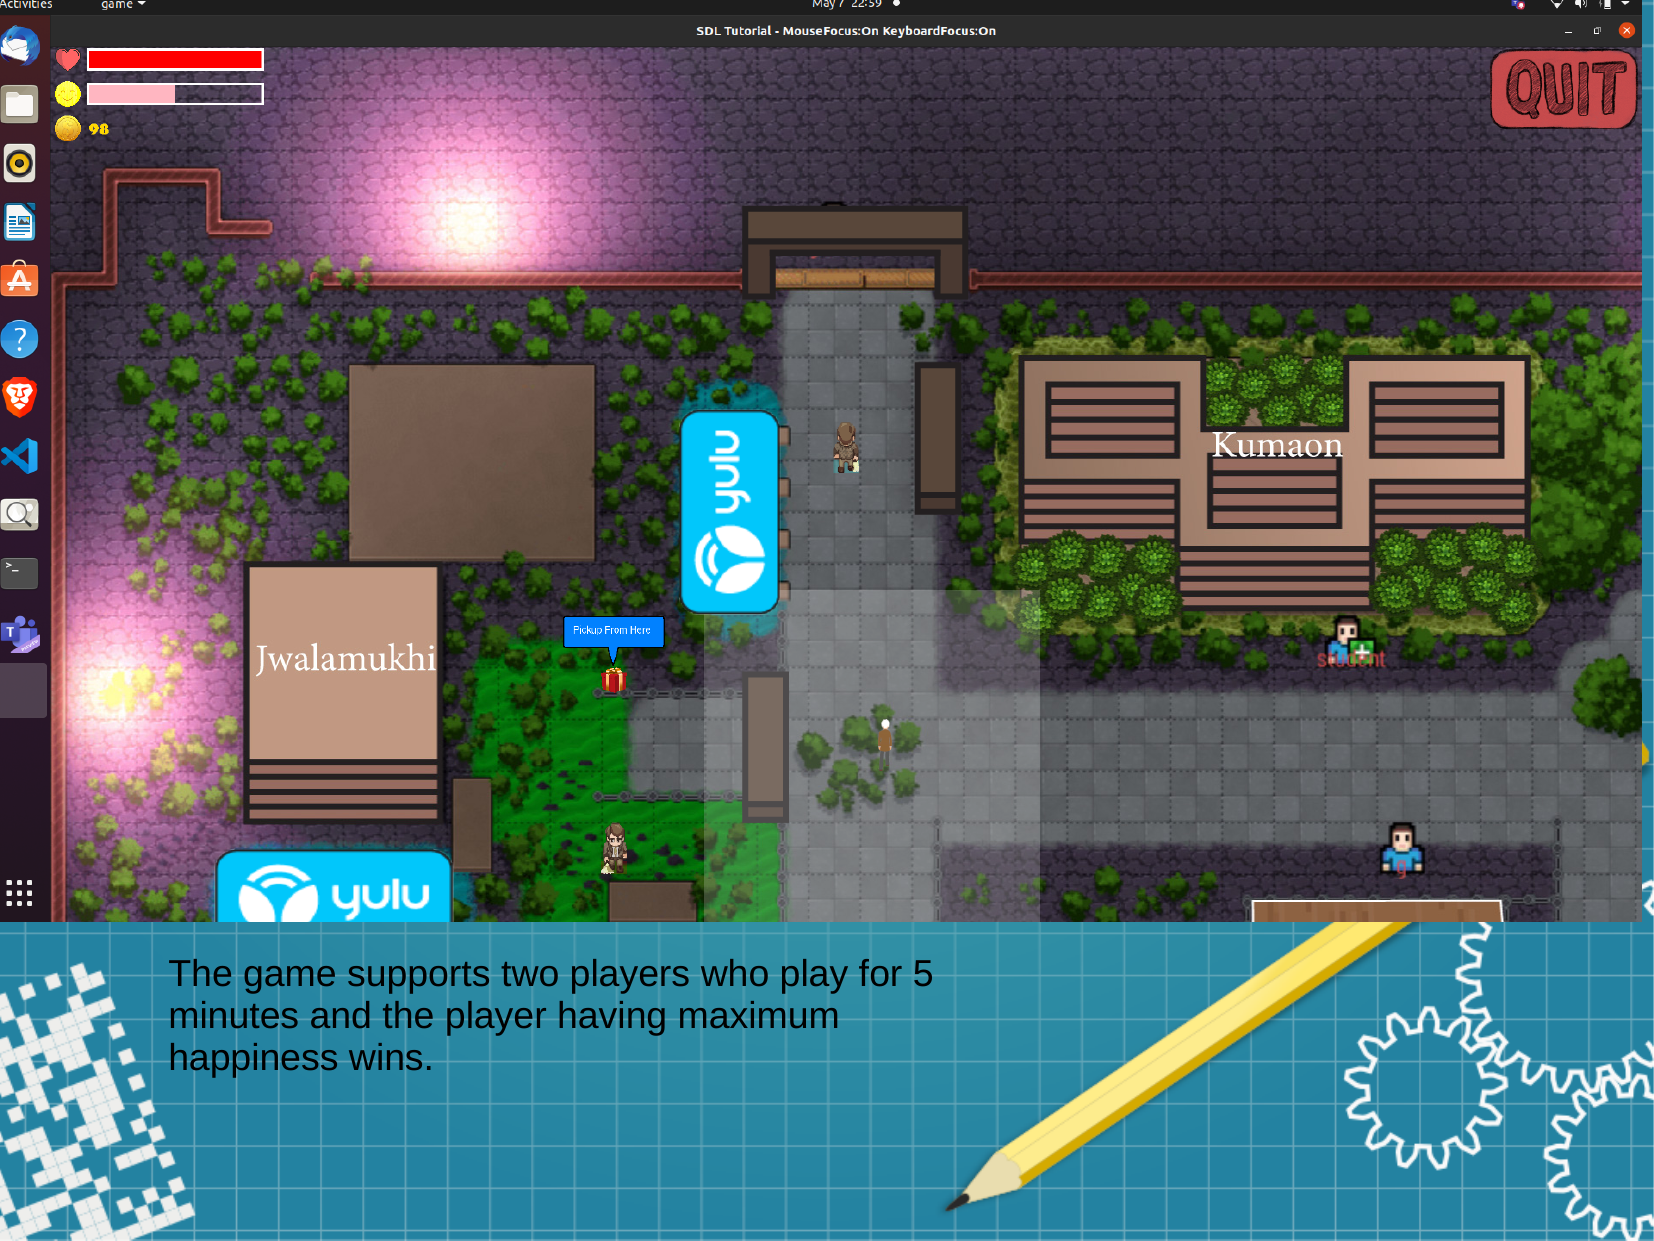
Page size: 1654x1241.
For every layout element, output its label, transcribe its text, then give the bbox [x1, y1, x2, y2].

text_box The game supports two players who play for 5 minutes and the player having maximum happiness wins. [153, 944, 969, 1086]
picture [0, 0, 1654, 1241]
